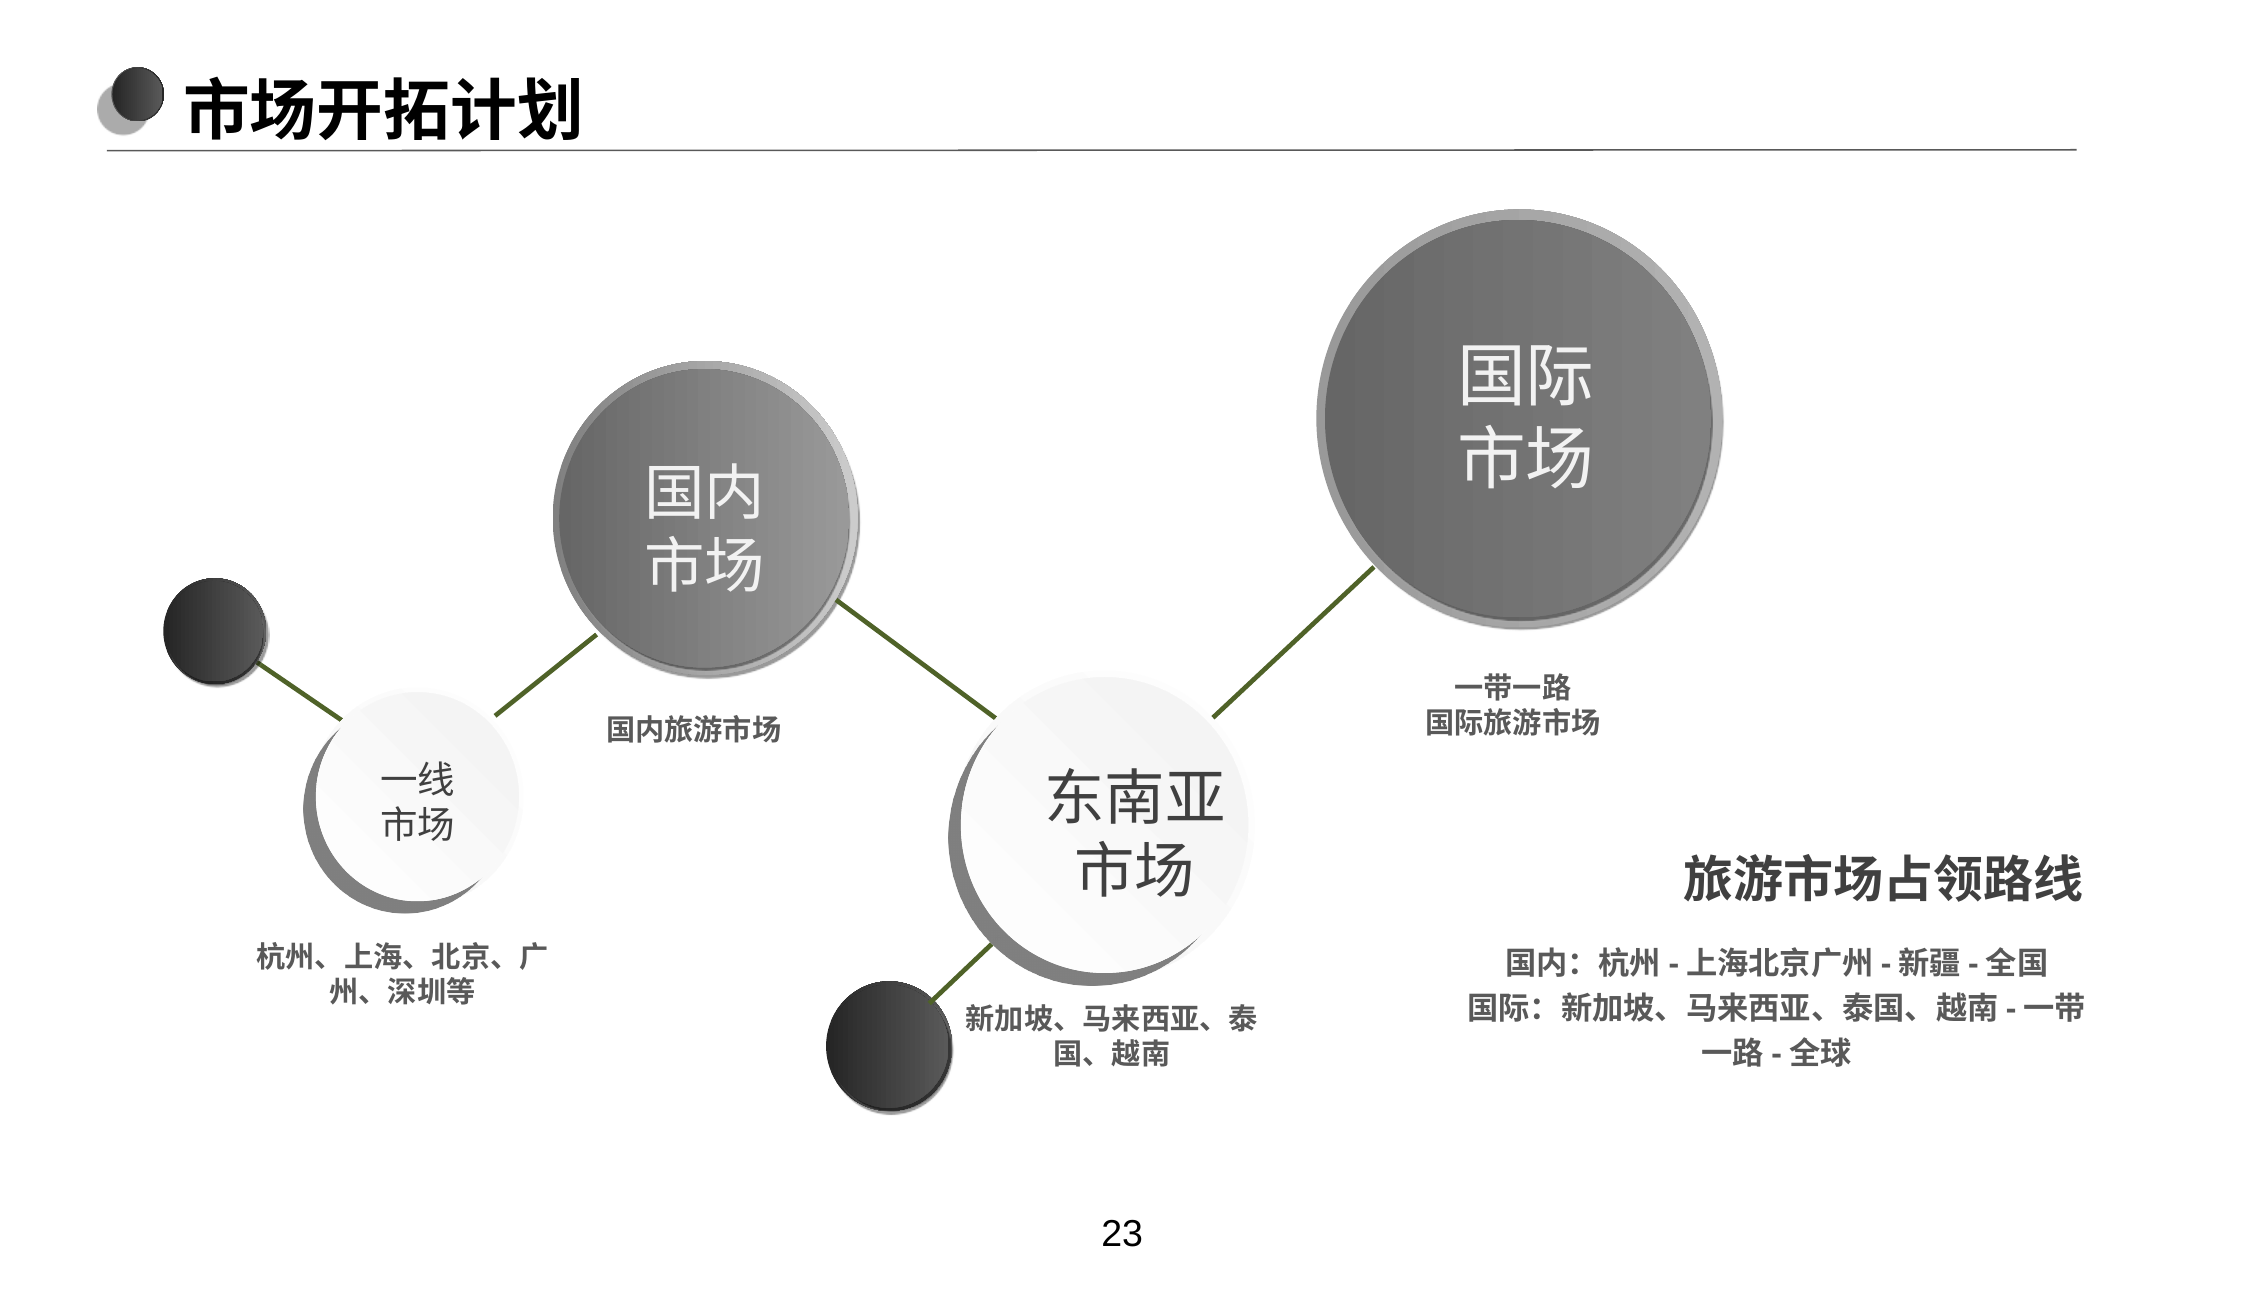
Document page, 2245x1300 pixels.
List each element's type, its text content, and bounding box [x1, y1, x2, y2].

text_box [826, 981, 952, 1112]
text_box [954, 670, 1255, 980]
text_box 国内：杭州-上海北京广州-新疆-全国 国际：新加坡、马来西亚、泰国、越南-一带一路-全球 [1440, 927, 2113, 1116]
text_box 23 [1086, 1204, 1158, 1262]
text_box [552, 361, 858, 675]
text_box 市场开拓计划 [296, 106, 304, 122]
text_box 旅游市场占领路线 [1534, 837, 2104, 918]
text_box 市场开拓计划 [340, 113, 358, 122]
text_box 国内 市场 [621, 442, 788, 611]
text_box 东南亚 市场 [1021, 748, 1188, 916]
text_box 市场开拓计划 [200, 110, 212, 122]
text_box [1316, 209, 1723, 628]
text_box 一带一路 国际旅游市场 [1345, 659, 1681, 722]
text_box 新加坡、马来西亚、泰国、越南 [944, 990, 1280, 1052]
text_box 市场开拓计划 [282, 106, 295, 122]
text_box 市场开拓计划 [422, 113, 437, 122]
text_box 国际 市场 [1434, 320, 1617, 508]
text_box 市场开拓计划 [220, 110, 234, 122]
text_box 市场开拓计划 [342, 89, 358, 105]
text_box [311, 687, 524, 907]
text_box [111, 67, 164, 122]
text_box [163, 578, 267, 685]
text_box 国内旅游市场 [526, 701, 862, 764]
text_box 市场开拓计划 [170, 59, 597, 122]
text_box 一线 市场 [357, 744, 478, 858]
text_box 杭州、上海、北京、广州、深圳等 [235, 928, 571, 991]
